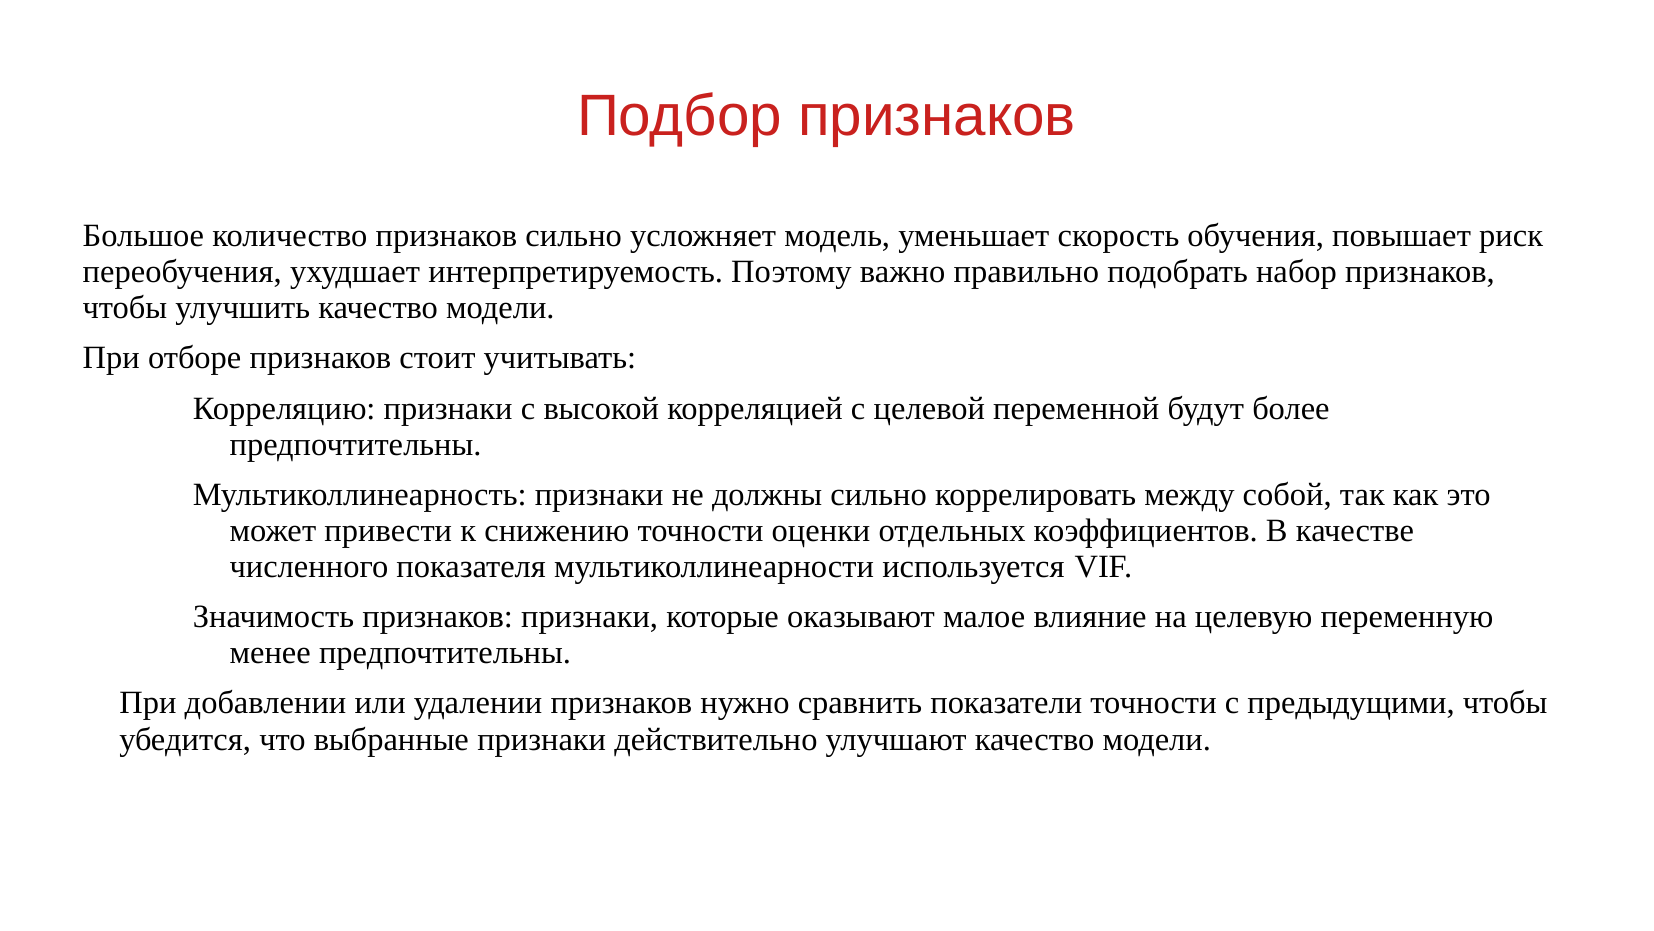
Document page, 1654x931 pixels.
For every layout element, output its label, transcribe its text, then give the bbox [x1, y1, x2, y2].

list Большое количество признаков сильно усложняет модель, уменьшает скорость обучения, повышает риск переобучения, ухудшает интерпретируемость. Поэтому важно правильно подобрать набор признаков, чтобы улучшить качество модели. При отборе признаков стоит учитывать: Корреляцию: признаки с высокой корреляцией с целевой переменной будут более предпочтительны. Мультиколлинеарность: признаки не должны сильно коррелировать между собой, так как это может привести к снижению точности оценки отдельных коэффициентов. В качестве численного показателя мультиколлинеарности используется VIF. Значимость признаков: признаки, которые оказывают малое влияние на целевую переменную менее предпочтительны. При добавлении или удалении признаков нужно сравнить показатели точности с предыдущими, чтобы убедится, что выбранные признаки действительно улучшают качество модели. [82, 217, 1571, 758]
title Подбор признаков [82, 37, 1571, 193]
